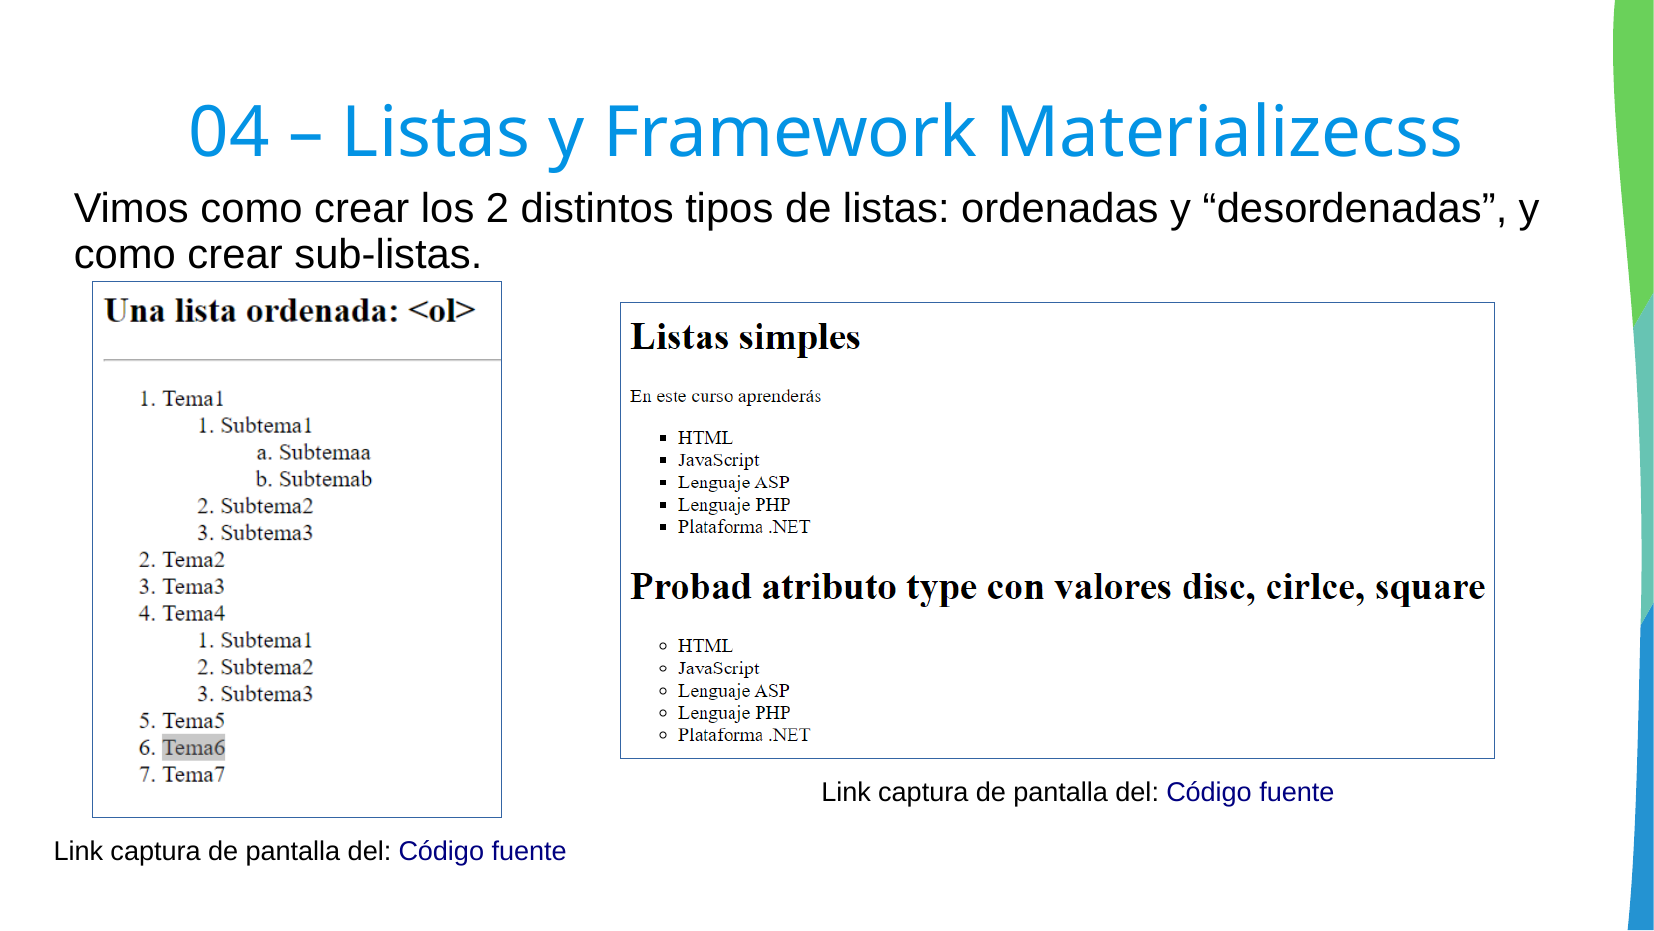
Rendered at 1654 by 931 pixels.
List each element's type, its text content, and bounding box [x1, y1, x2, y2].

text_box 04 – Listas y Framework Materializecss [0, 78, 1654, 178]
text_box Vimos como crear los 2 distintos tipos de listas: ordenadas y “desordenadas”, y como crear sub-listas. [59, 177, 1595, 798]
picture [92, 281, 502, 818]
text_box Link captura de pantalla del: Código fuente [29, 829, 591, 886]
text_box Link captura de pantalla del: Código fuente [797, 769, 1359, 827]
picture [620, 302, 1495, 759]
